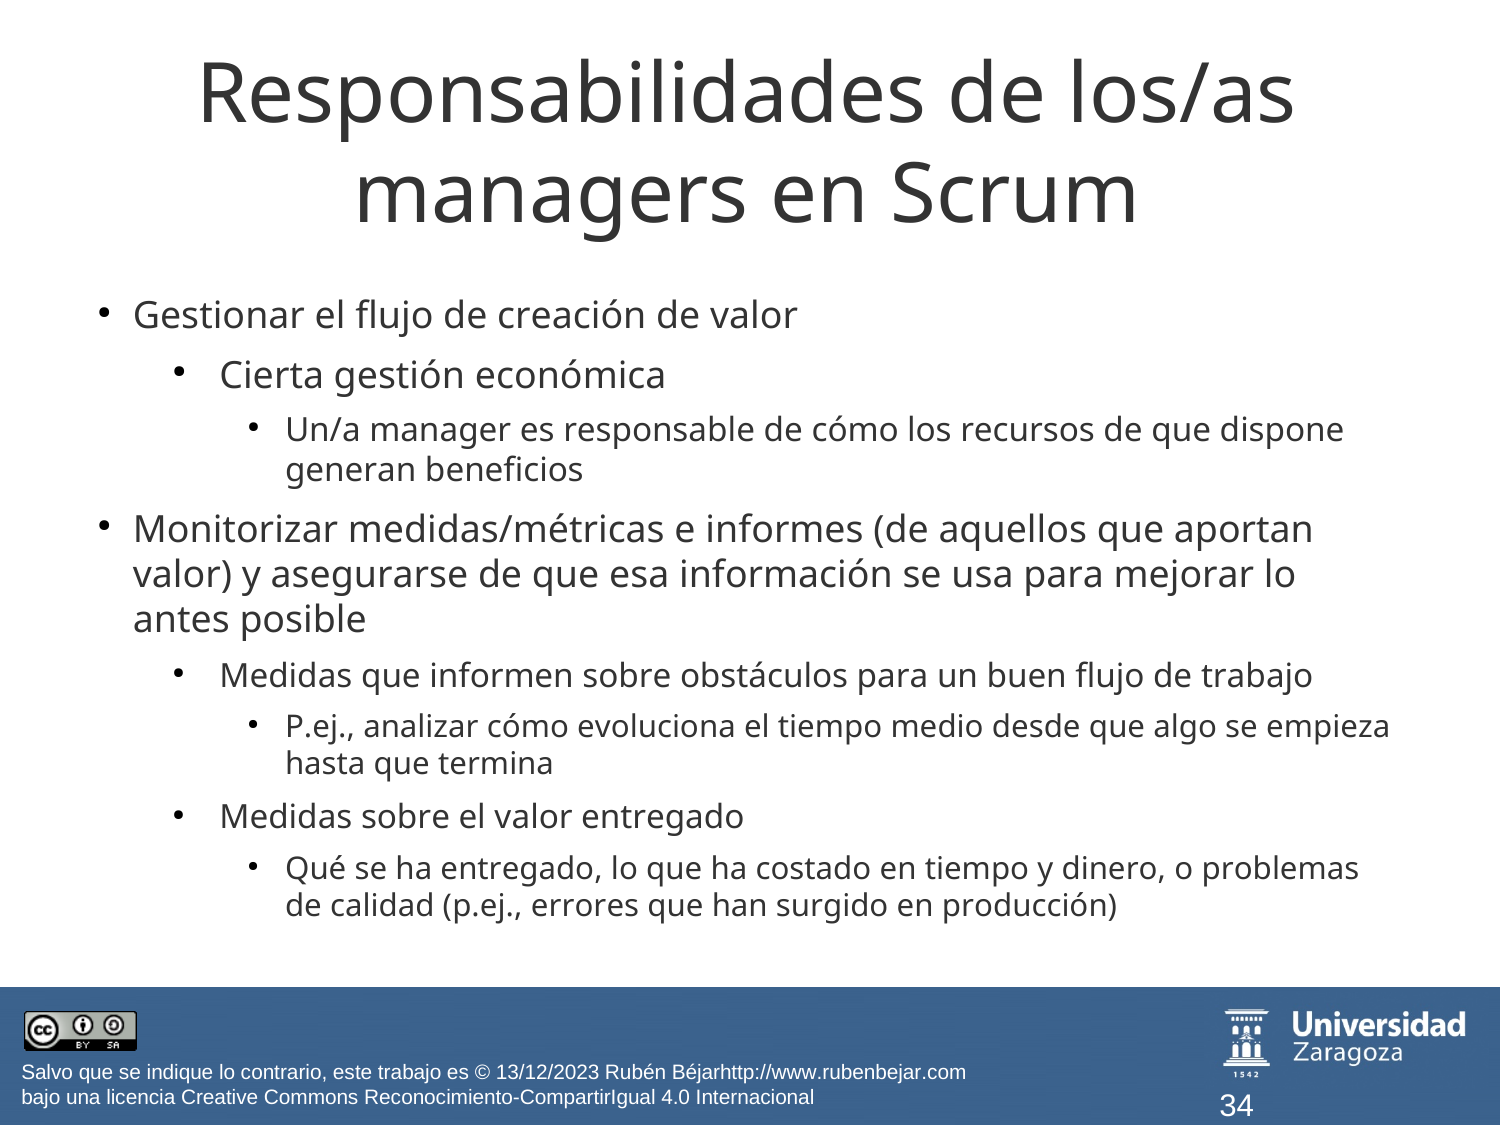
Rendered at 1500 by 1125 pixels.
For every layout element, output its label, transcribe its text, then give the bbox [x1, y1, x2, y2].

list Gestionar el flujo de creación de valor Cierta gestión económica Un/a manager es responsable de cómo los recursos de que dispone generan beneficios Monitorizar medidas/métricas e informes (de aquellos que aportan valor) y asegurarse de que esa información se usa para mejorar lo antes posible Medidas que informen sobre obstáculos para un buen flujo de trabajo P.ej., analizar cómo evoluciona el tiempo medio desde que algo se empieza hasta que termina Medidas sobre el valor entregado Qué se ha entregado, lo que ha costado en tiempo y dinero, o problemas de calidad (p.ej., errores que han surgido en producción) [82, 283, 1418, 957]
picture [0, 987, 1500, 1125]
title Responsabilidades de los/as managers en Scrum [74, 20, 1420, 257]
